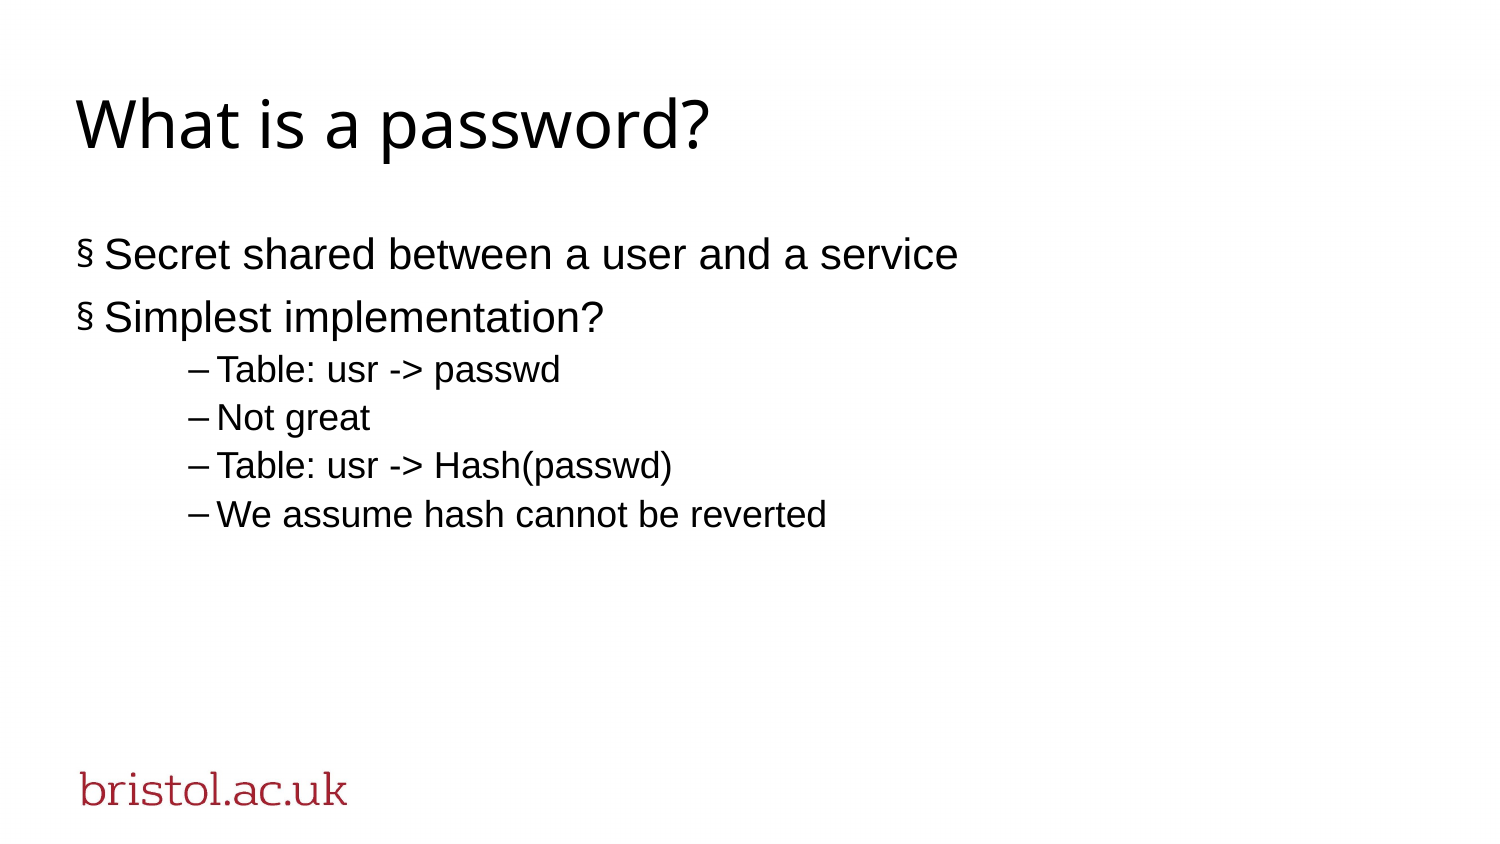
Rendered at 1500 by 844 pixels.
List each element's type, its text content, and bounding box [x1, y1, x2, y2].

list Secret shared between a user and a service Simplest implementation? Table: usr -> passwd Not great Table: usr -> Hash(passwd) We assume hash cannot be reverted [60, 224, 1440, 699]
title What is a password? [60, 44, 1440, 209]
